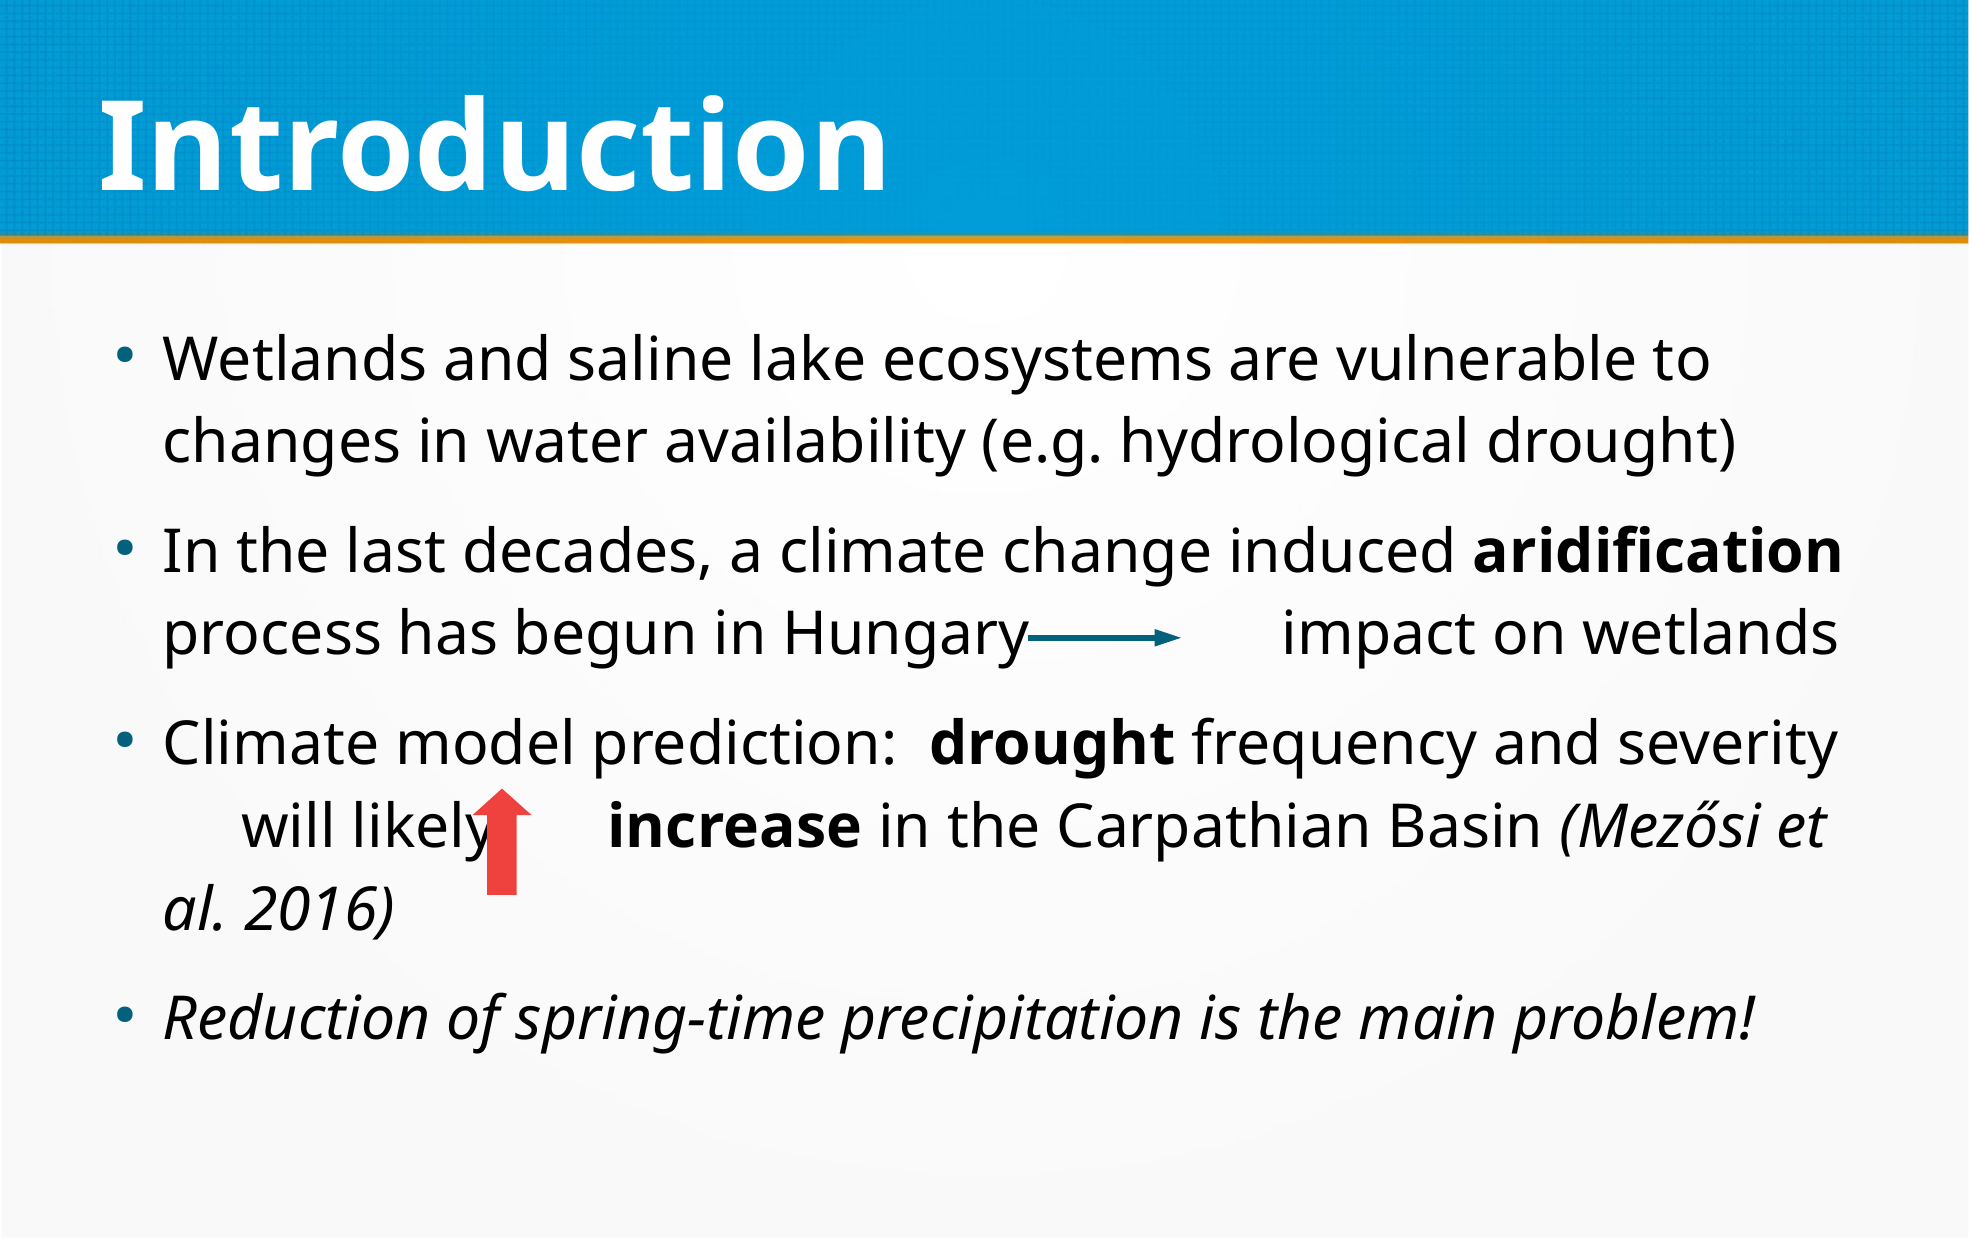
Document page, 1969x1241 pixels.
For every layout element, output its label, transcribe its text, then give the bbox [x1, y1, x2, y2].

title Introduction [98, 19, 1870, 227]
text_box [472, 788, 532, 895]
picture [0, 233, 1969, 1241]
list Wetlands and saline lake ecosystems are vulnerable to changes in water availability (e.g. hydrological drought) In the last decades, a climate change induced aridification process has begun in Hungary impact on wetlands Climate model prediction: drought frequency and severity will likely increase in the Carpathian Basin (Mezősi et al. 2016) Reduction of spring-time precipitation is the main problem! [98, 315, 1861, 1081]
